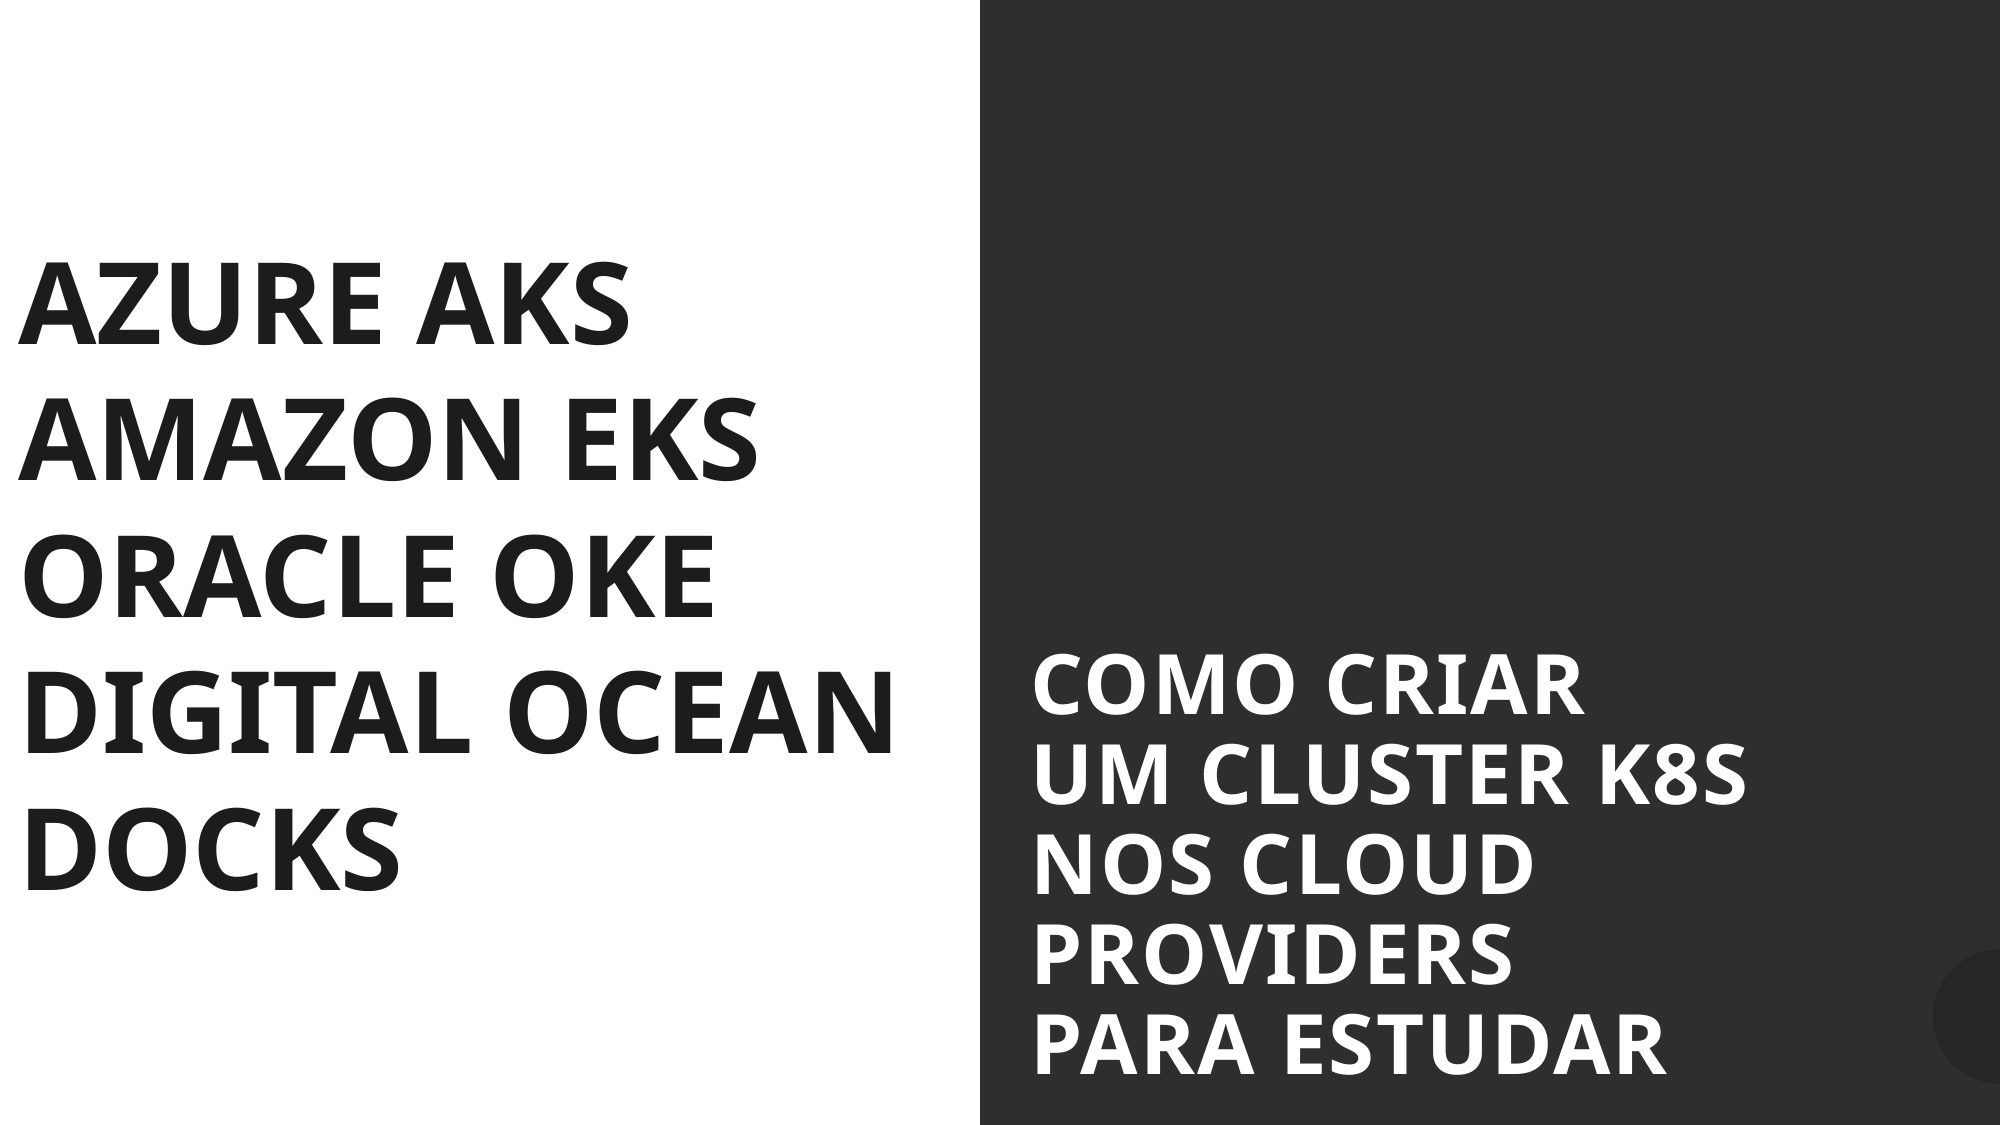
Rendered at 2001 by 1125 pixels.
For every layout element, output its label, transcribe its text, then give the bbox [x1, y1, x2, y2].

title COMO CRIAR UM CLUSTER K8S NOS CLOUD PROVIDERS PARA ESTUDAR [1030, 472, 1911, 1093]
text_box [0, 0, 2000, 1125]
title AZURE AKS AMAZON EKS ORACLE OKE DIGITAL OCEAN DOCKS [18, 88, 1164, 1004]
